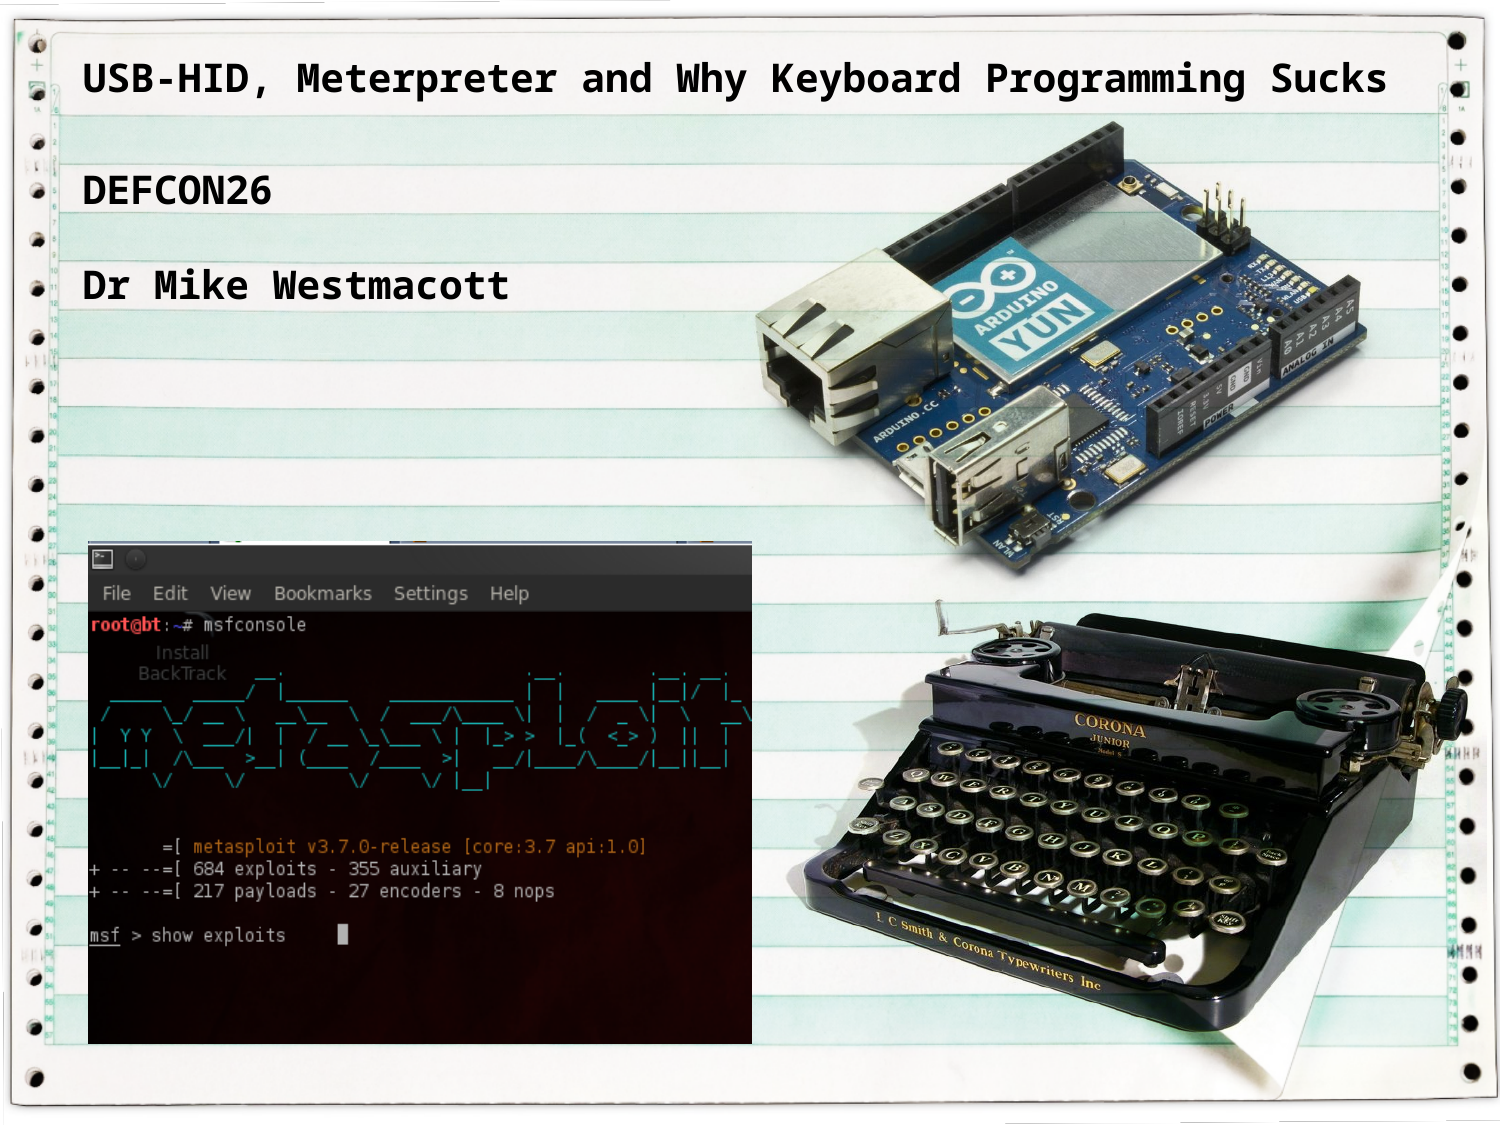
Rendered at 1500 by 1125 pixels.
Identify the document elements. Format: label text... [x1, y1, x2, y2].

text_box DEFCON26 Dr Mike Westmacott [68, 157, 630, 315]
text_box USB-HID, Meterpreter and Why Keyboard Programming Sucks [68, 45, 1436, 109]
picture [0, 0, 1500, 1125]
